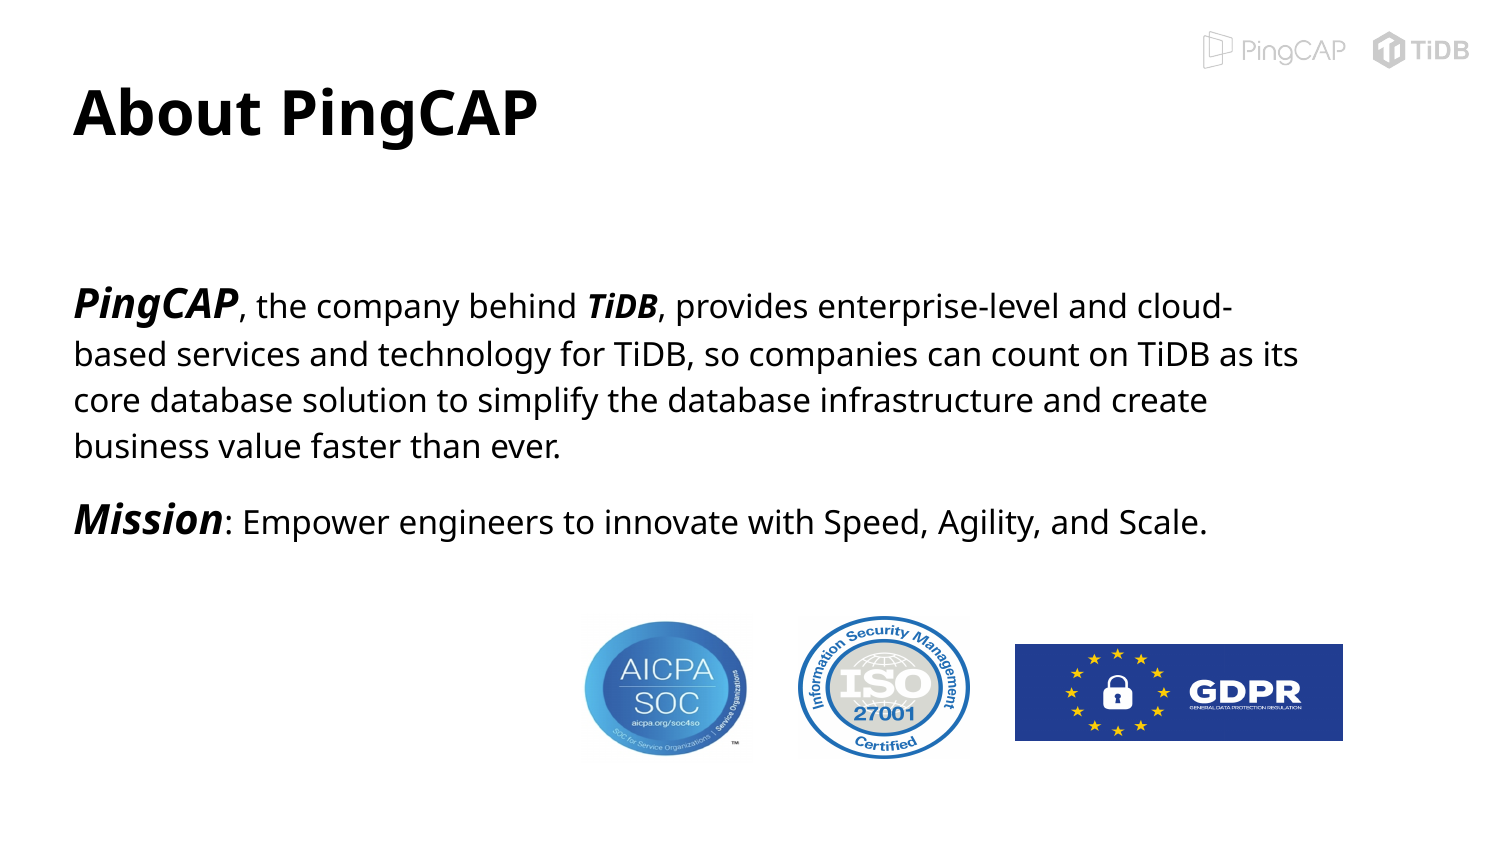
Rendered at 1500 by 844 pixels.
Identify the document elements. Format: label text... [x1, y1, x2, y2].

picture [1015, 644, 1343, 741]
picture [581, 613, 753, 763]
text_box About PingCAP [58, 58, 673, 164]
picture [798, 616, 970, 759]
picture [1203, 31, 1469, 69]
text_box PingCAP, the company behind TiDB, provides enterprise-level and cloud-based services and technology for TiDB, so companies can count on TiDB as its core database solution to simplify the database infrastructure and create business value faster than ever. Mission: Empower engineers to innovate with Speed, Agility, and Scale. [58, 254, 1340, 507]
